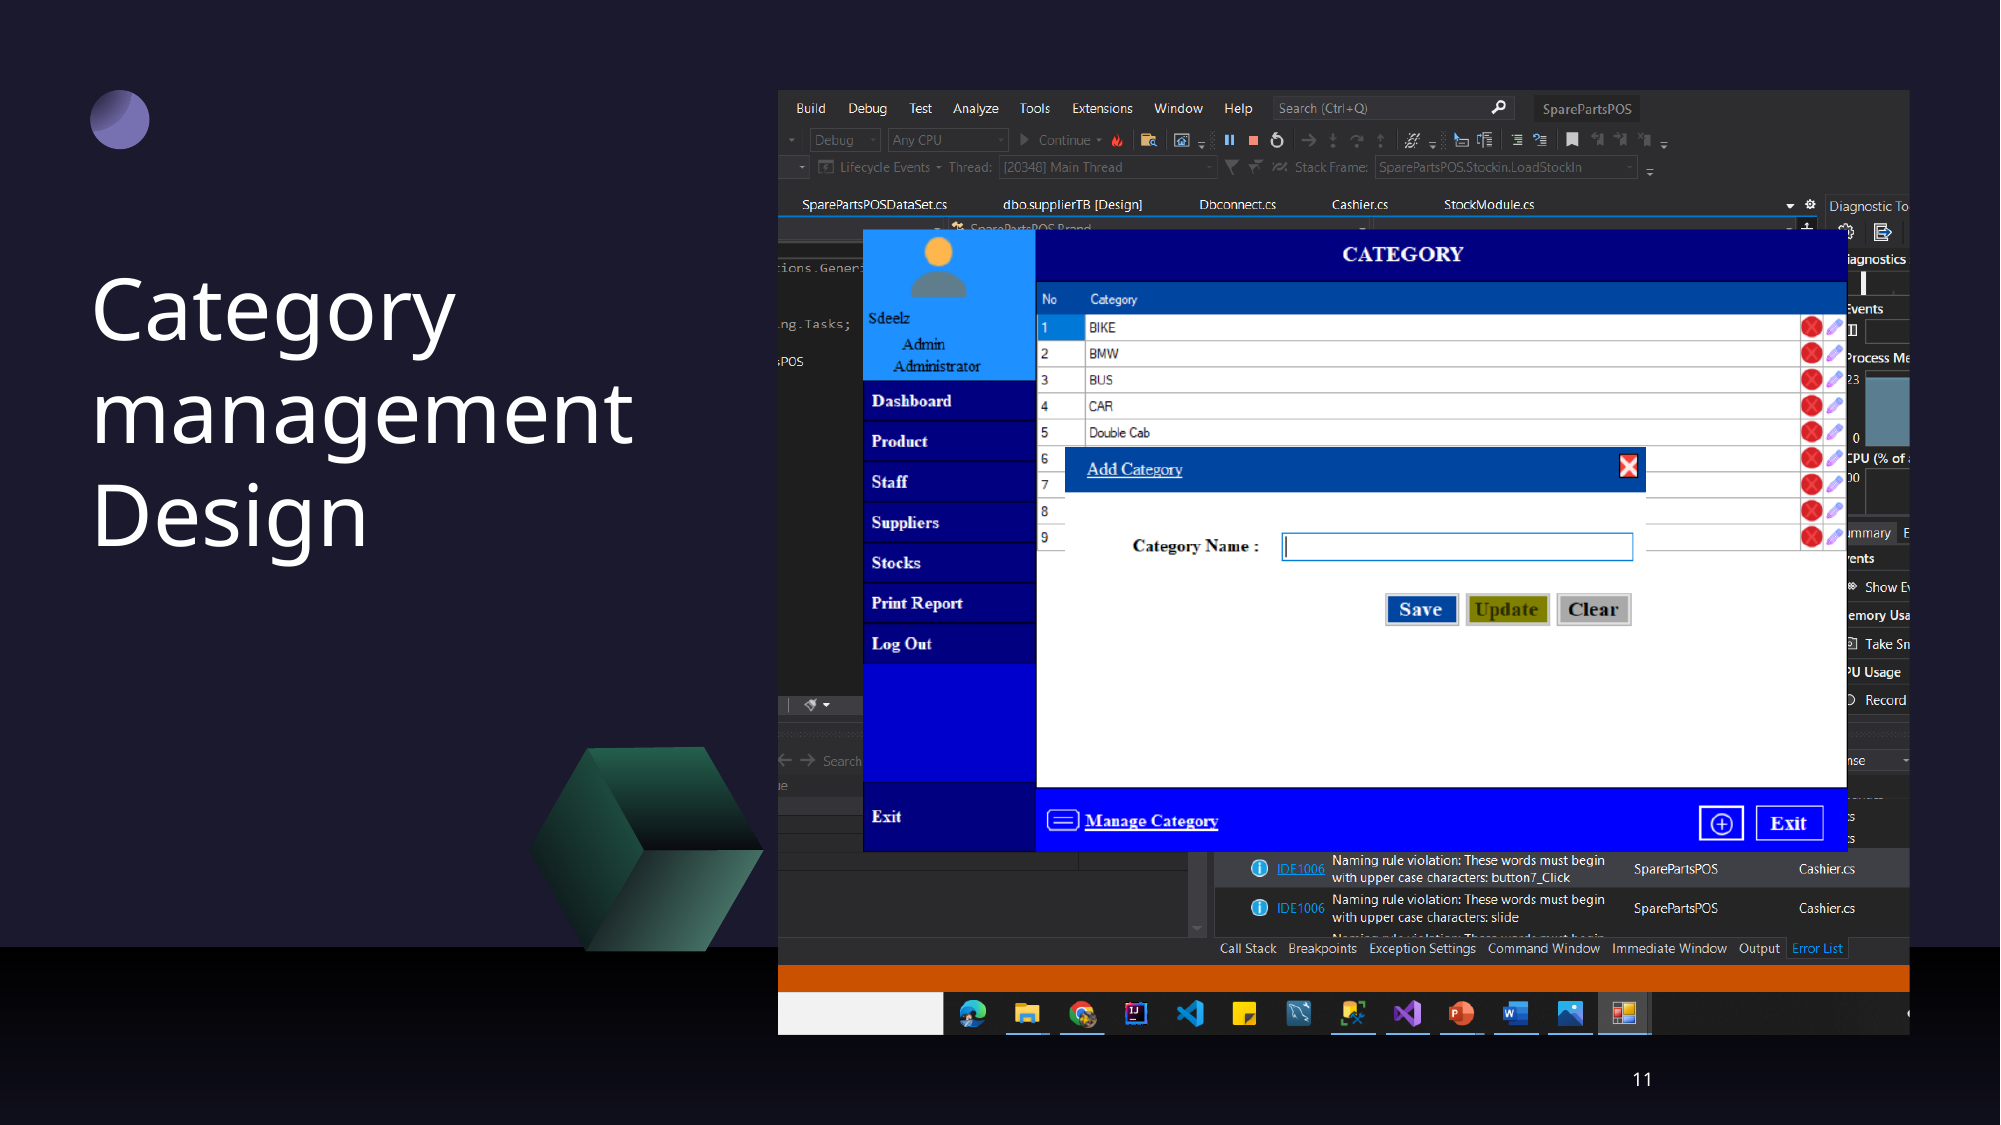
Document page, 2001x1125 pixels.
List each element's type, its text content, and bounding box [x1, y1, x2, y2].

picture [778, 90, 1910, 1035]
title Category management Design [90, 165, 676, 564]
text_box [0, 0, 2000, 1125]
